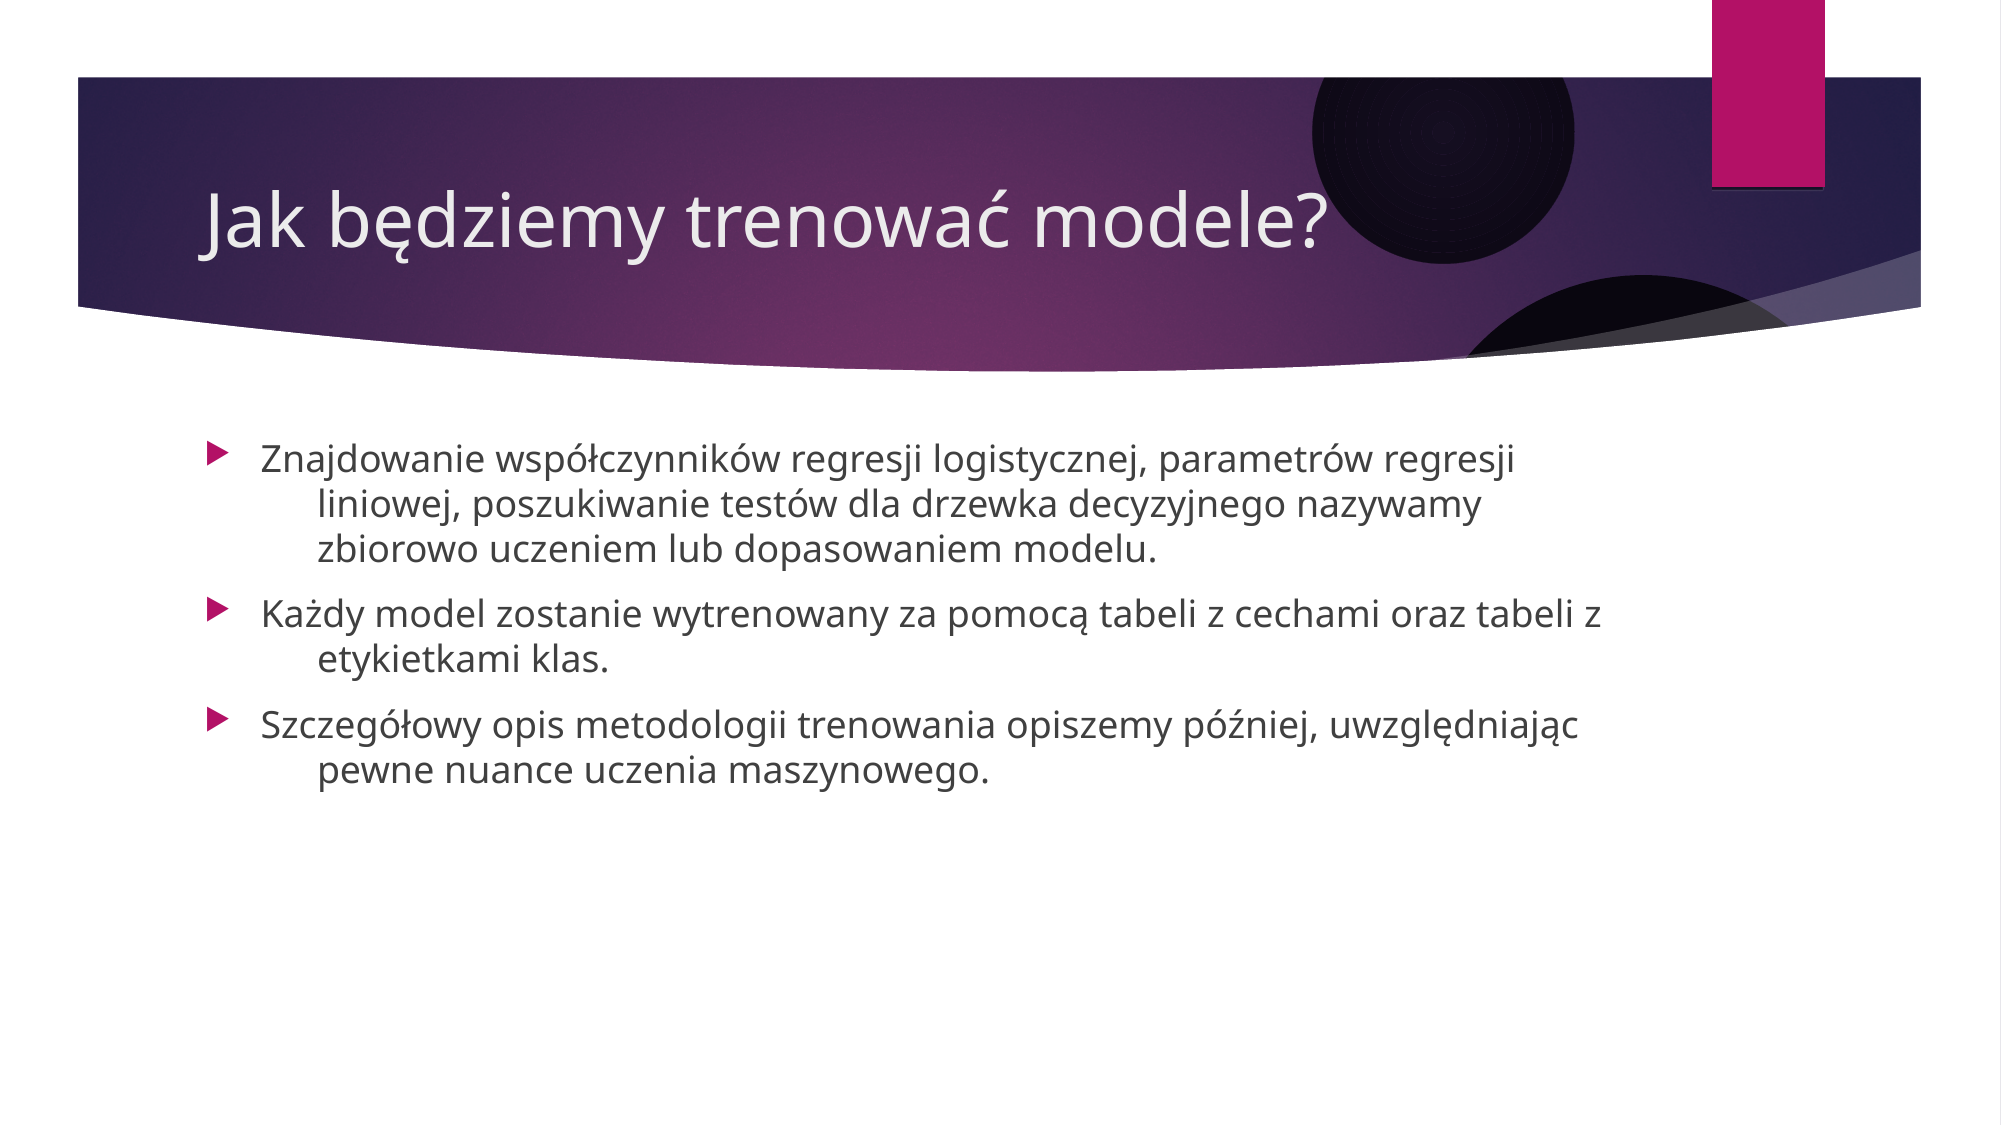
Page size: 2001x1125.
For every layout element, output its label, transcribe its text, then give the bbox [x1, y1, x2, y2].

list Znajdowanie współczynników regresji logistycznej, parametrów regresji liniowej, poszukiwanie testów dla drzewka decyzyjnego nazywamy zbiorowo uczeniem lub dopasowaniem modelu. Każdy model zostanie wytrenowany za pomocą tabeli z cechami oraz tabeli z etykietkami klas. Szczegółowy opis metodologii trenowania opiszemy później, uwzględniając pewne nuance uczenia maszynowego. [189, 427, 1638, 988]
title Jak będziemy trenować modele? [189, 159, 1627, 276]
